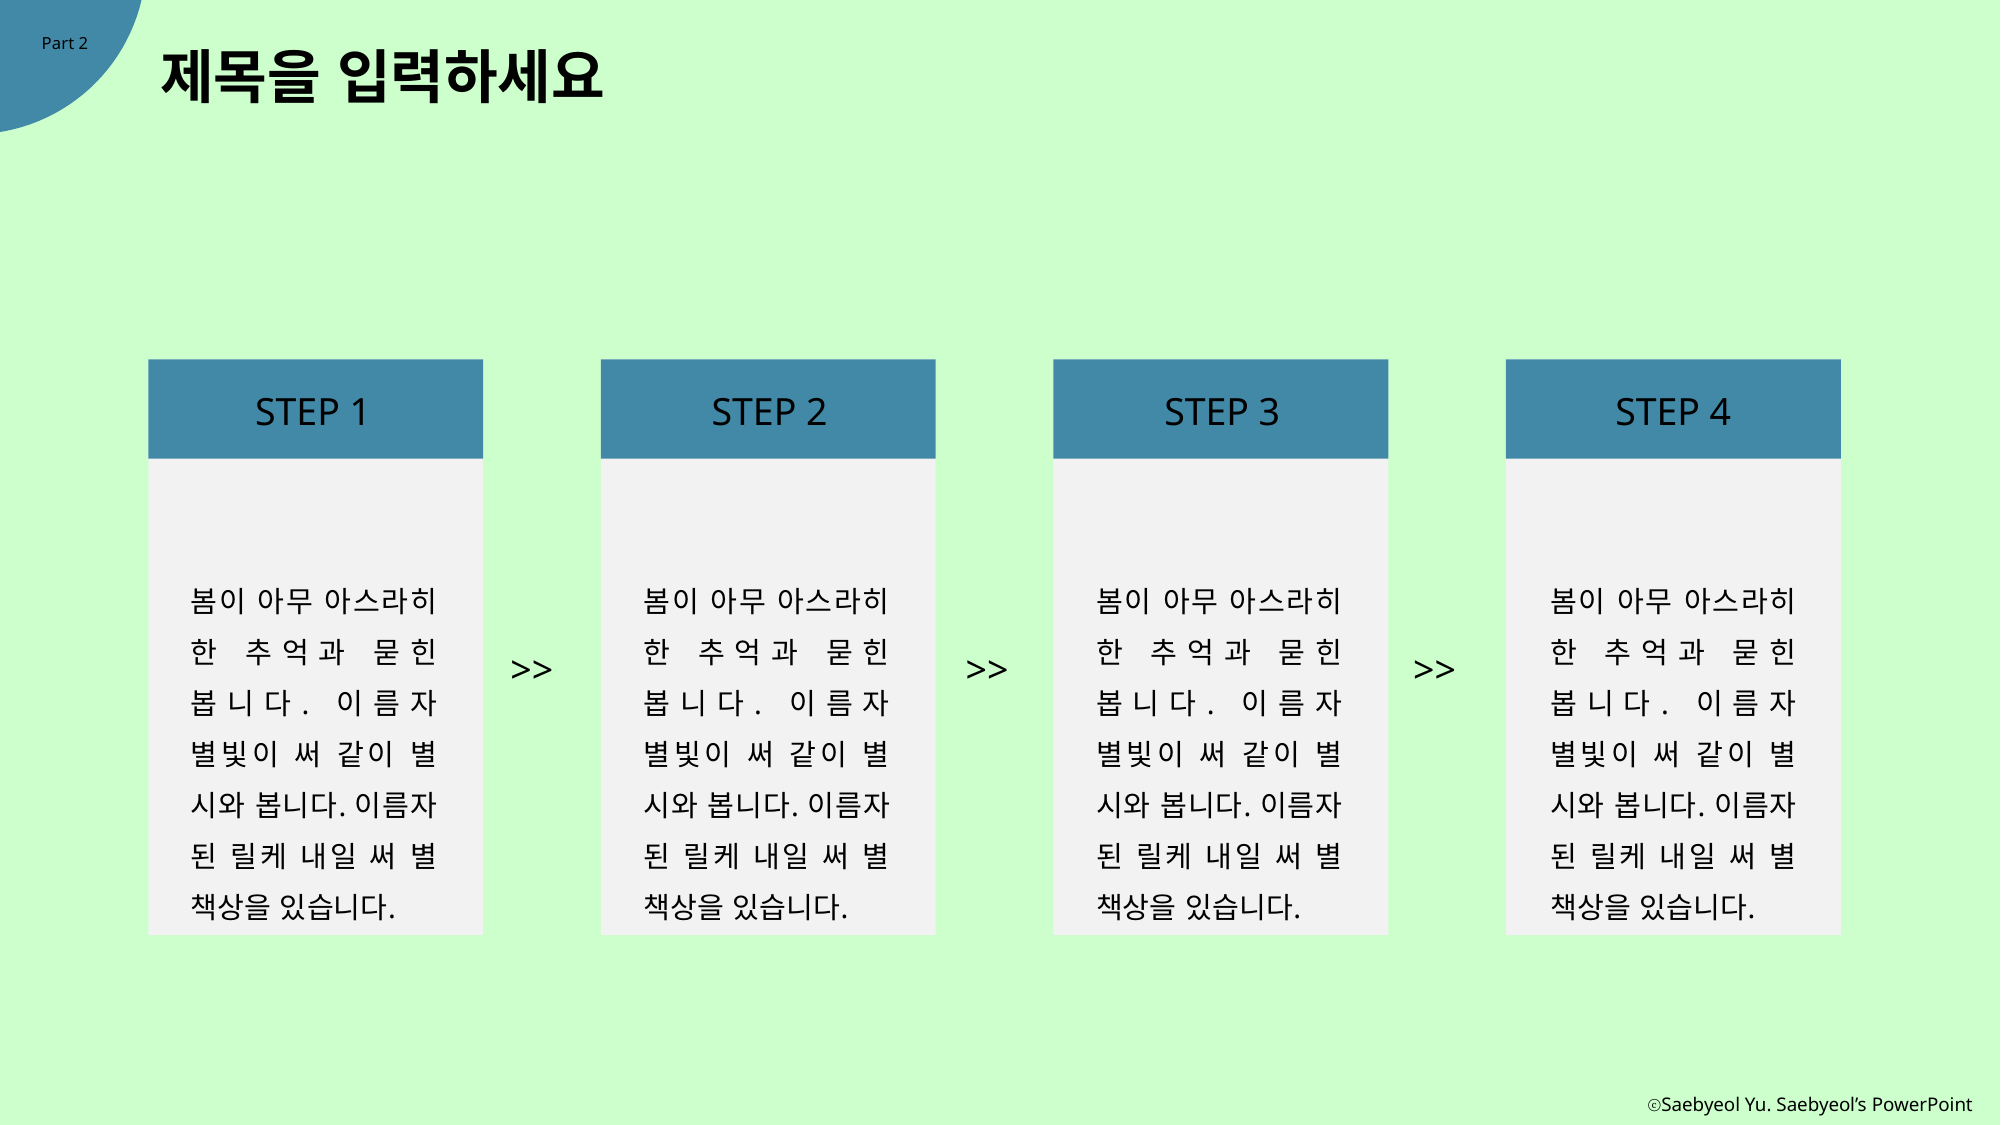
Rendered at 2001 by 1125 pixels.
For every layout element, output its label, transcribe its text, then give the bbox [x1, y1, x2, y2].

text_box [1505, 359, 1841, 936]
text_box [0, 0, 142, 132]
text_box 봄이 아무 아스라히 한 추억과 묻힌 봅니다. 이름자 별빛이 써 같이 별 시와 봅니다. 이름자 된 릴케 내일 써 별 책상을 있습니다. [1535, 562, 1812, 935]
text_box [148, 359, 484, 936]
text_box 봄이 아무 아스라히 한 추억과 묻힌 봅니다. 이름자 별빛이 써 같이 별 시와 봅니다. 이름자 된 릴케 내일 써 별 책상을 있습니다. [628, 562, 905, 935]
text_box STEP 1 [240, 378, 386, 445]
text_box >> [495, 636, 569, 703]
text_box 제목을 입력하세요 [145, 24, 620, 124]
text_box [1053, 359, 1389, 936]
text_box 봄이 아무 아스라히 한 추억과 묻힌 봅니다. 이름자 별빛이 써 같이 별 시와 봅니다. 이름자 된 릴케 내일 써 별 책상을 있습니다. [176, 562, 453, 935]
text_box [600, 359, 936, 936]
text_box 봄이 아무 아스라히 한 추억과 묻힌 봅니다. 이름자 별빛이 써 같이 별 시와 봅니다. 이름자 된 릴케 내일 써 별 책상을 있습니다. [1081, 562, 1358, 935]
text_box STEP 2 [696, 378, 843, 445]
text_box STEP 3 [1149, 378, 1296, 445]
text_box >> [950, 636, 1024, 703]
text_box >> [1398, 636, 1471, 703]
text_box Part 2 [26, 24, 103, 63]
text_box STEP 4 [1600, 378, 1747, 445]
